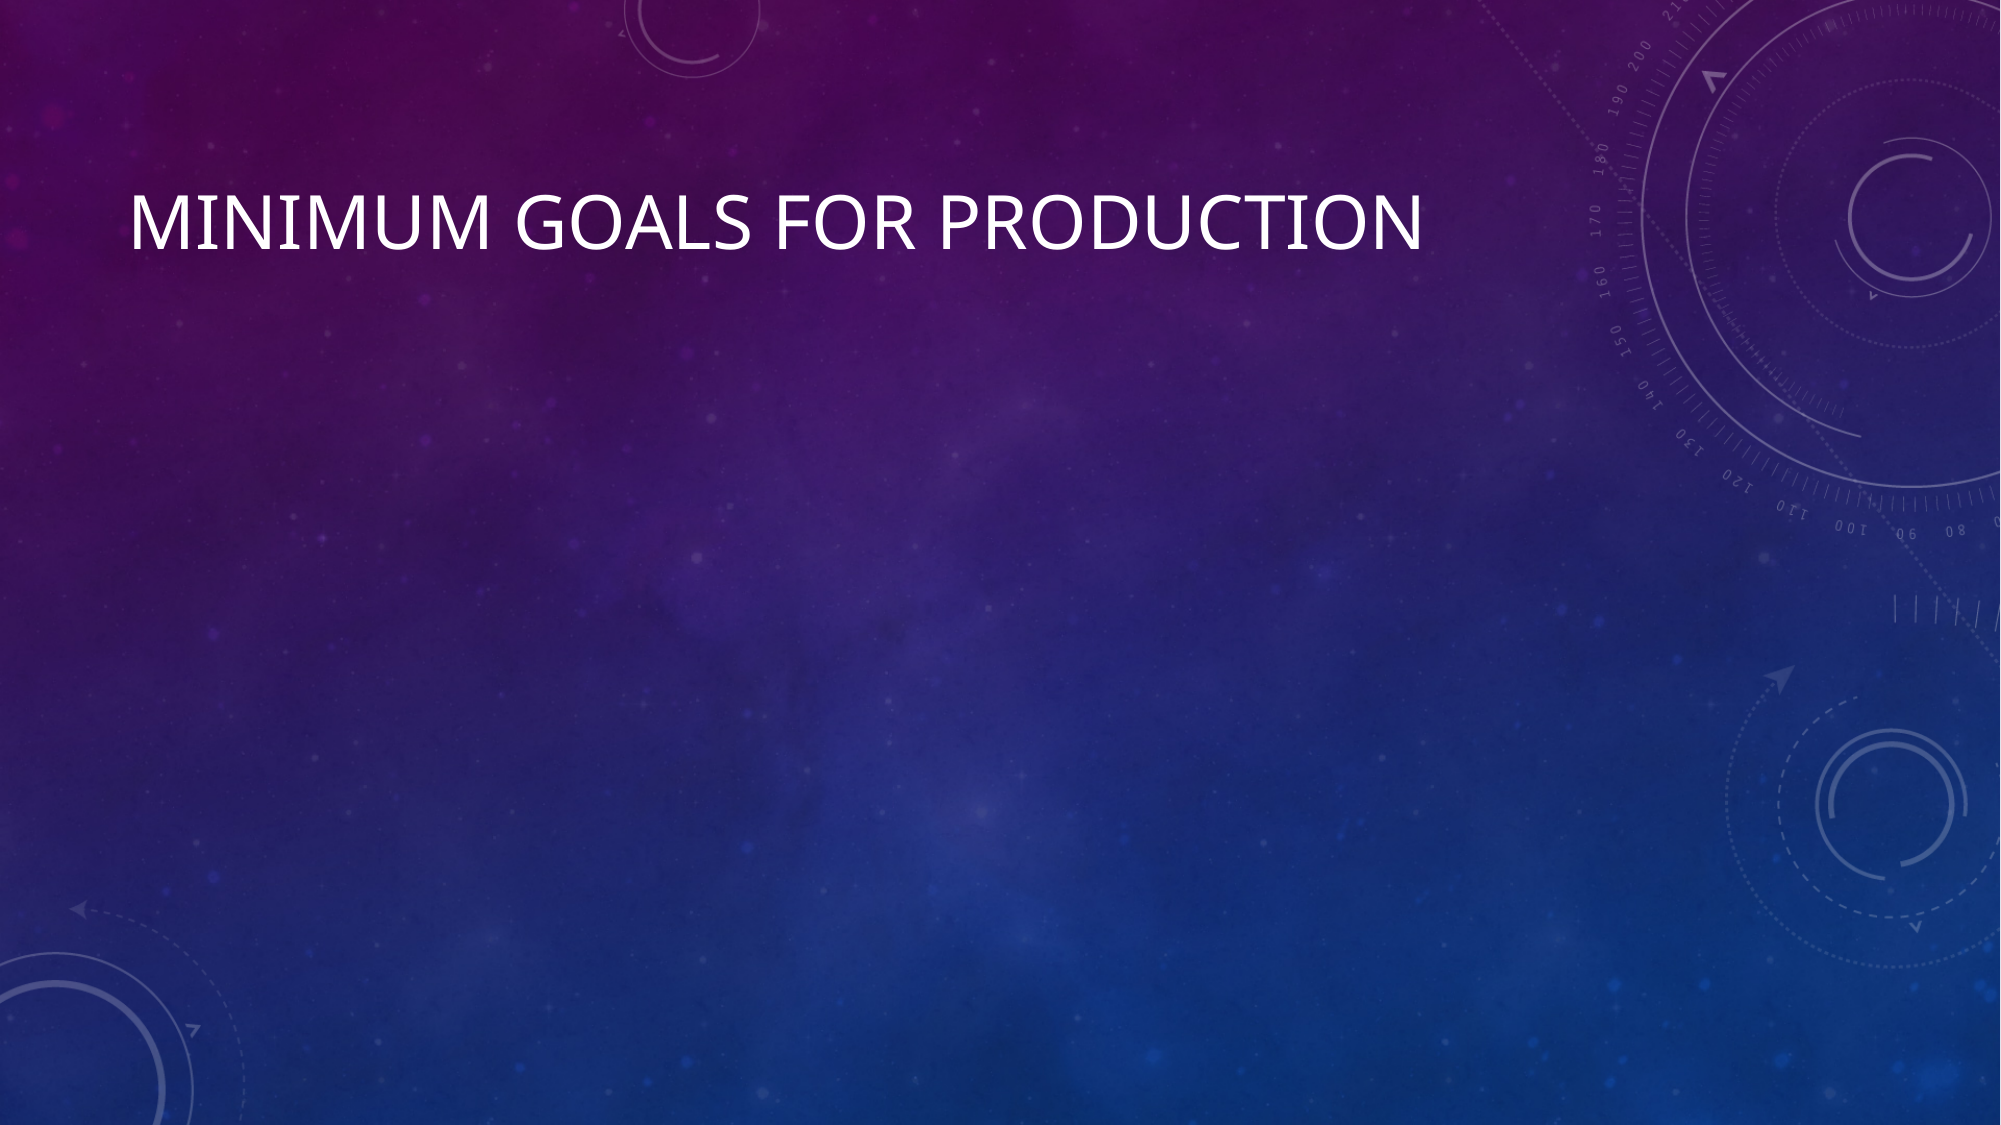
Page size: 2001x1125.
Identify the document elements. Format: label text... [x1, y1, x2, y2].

title Minimum goals for production [112, 99, 1775, 339]
